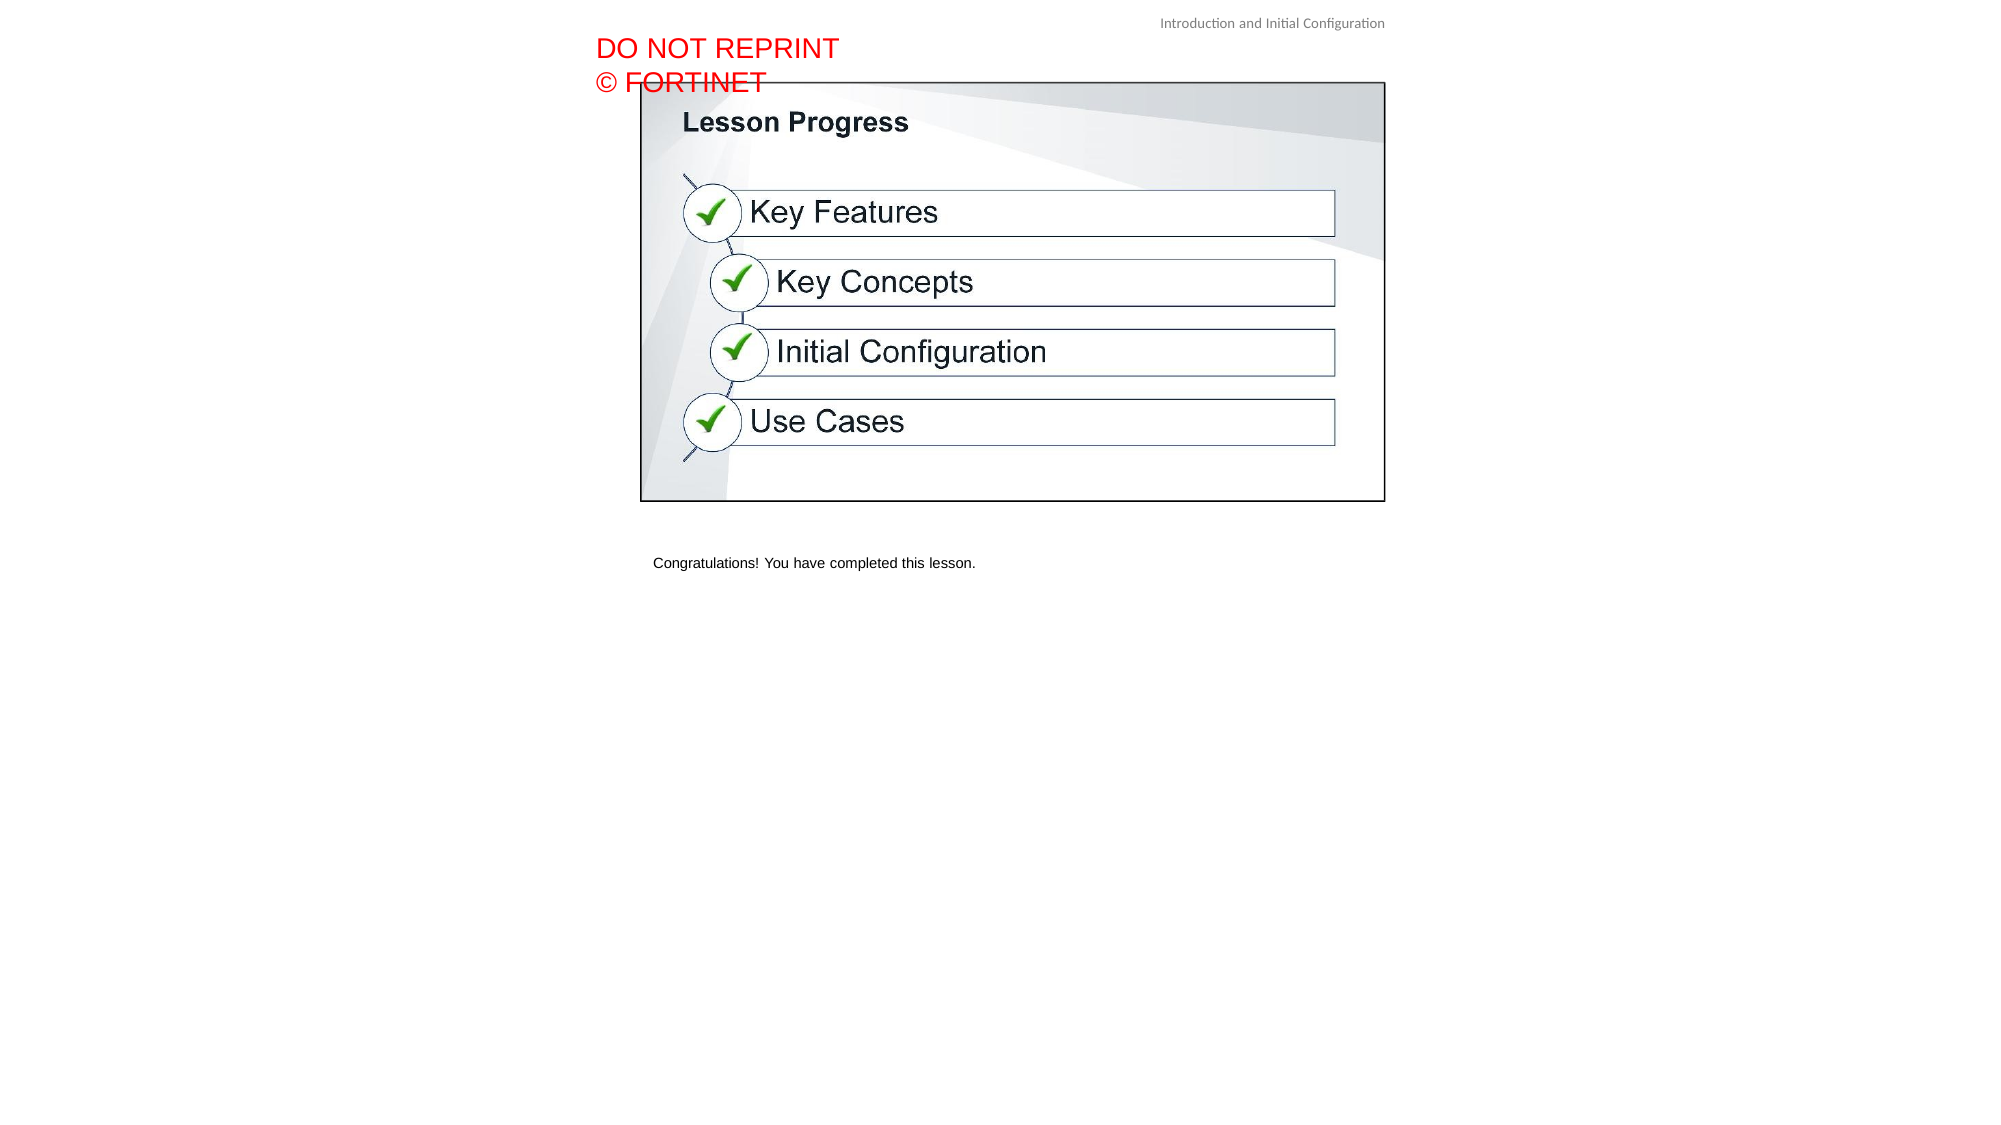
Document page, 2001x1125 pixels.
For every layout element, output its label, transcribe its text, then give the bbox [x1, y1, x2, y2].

text_box [640, 81, 1386, 502]
text_box DO NOT REPRINT © FORTINET [594, 28, 841, 98]
text_box Congratulations! You have completed this lesson. [651, 552, 980, 573]
text_box Introduction and Initial Configuration [1158, 11, 1386, 32]
picture [642, 84, 1383, 500]
